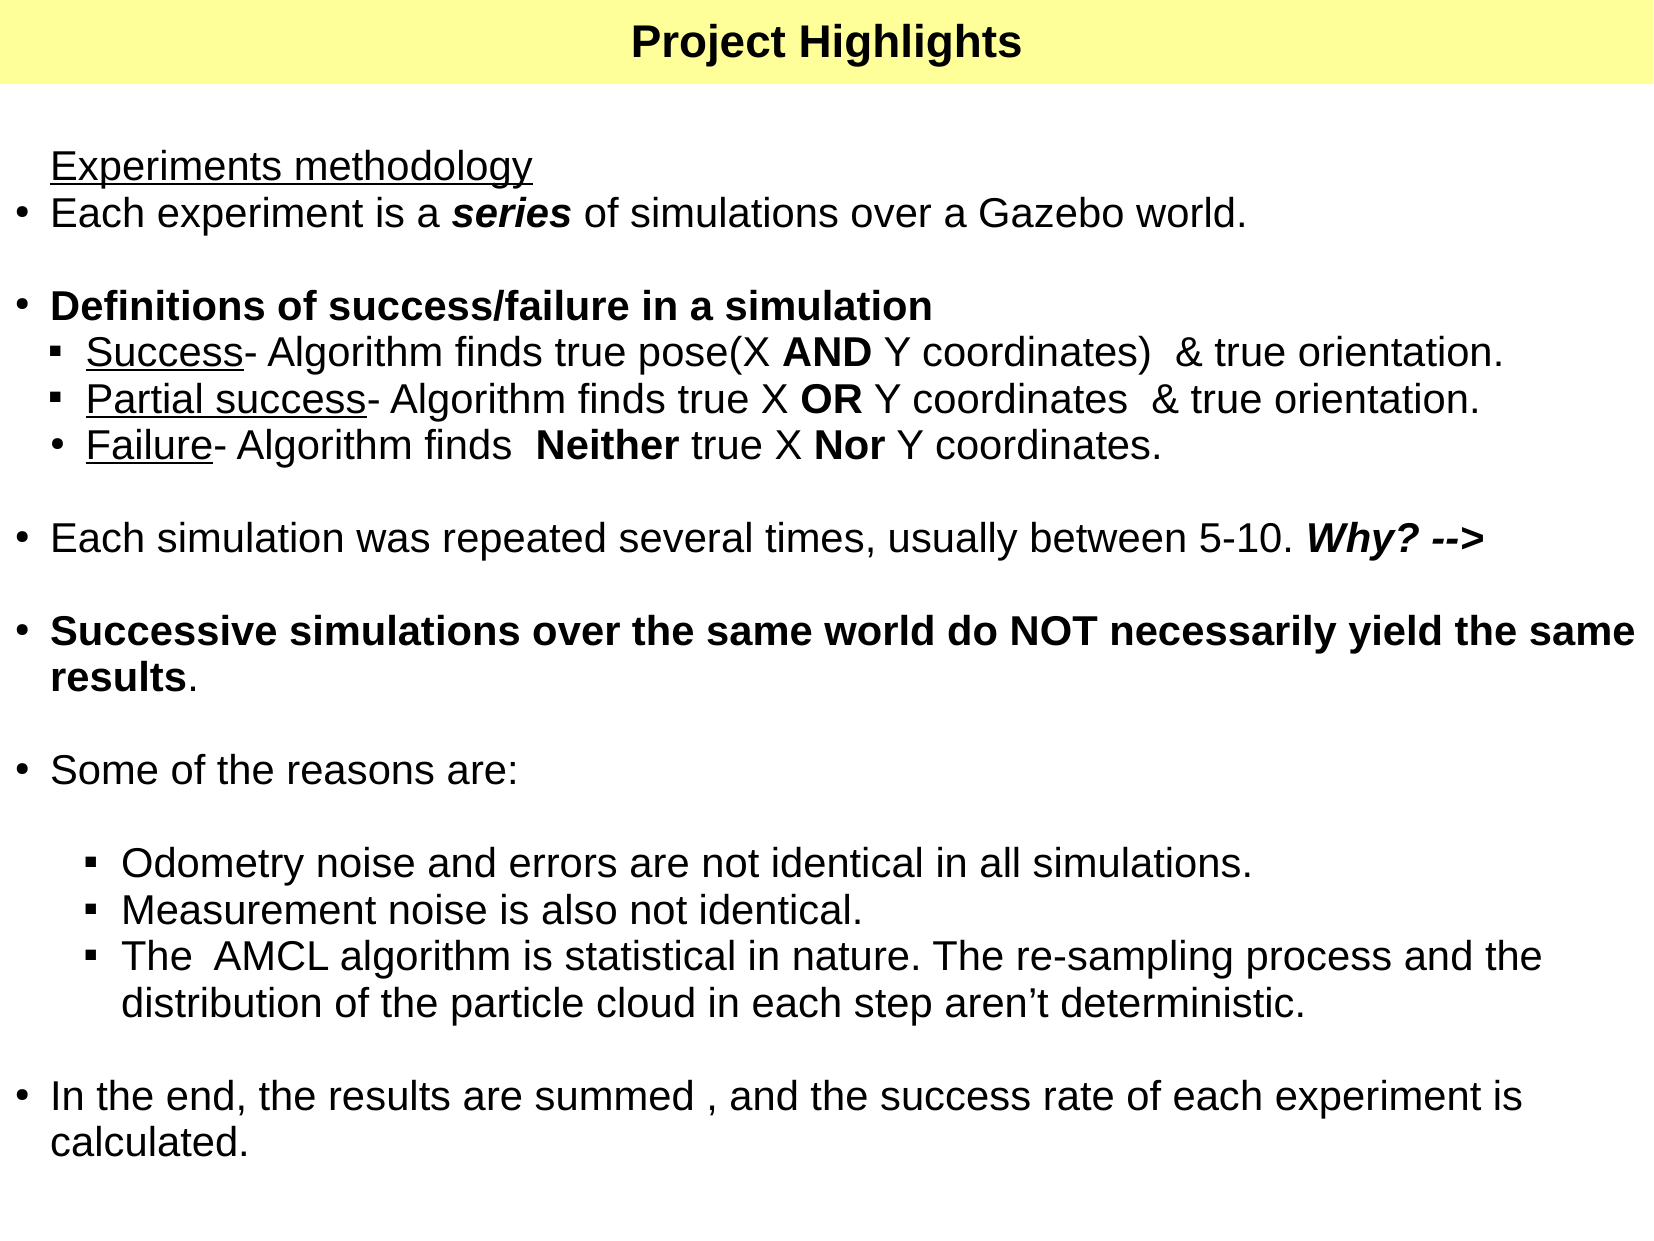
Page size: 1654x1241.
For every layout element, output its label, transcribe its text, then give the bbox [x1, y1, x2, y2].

text_box Experiments methodology Each experiment is a series of simulations over a Gazebo world. Definitions of success/failure in a simulation Success- Algorithm finds true pose(X AND Y coordinates) & true orientation. Partial success- Algorithm finds true X OR Y coordinates & true orientation. Failure- Algorithm finds Neither true X Nor Y coordinates. Each simulation was repeated several times, usually between 5-10. Why? --> Successive simulations over the same world do NOT necessarily yield the same results. Some of the reasons are: Odometry noise and errors are not identical in all simulations. Measurement noise is also not identical. The AMCL algorithm is statistical in nature. The re-sampling process and the distribution of the particle cloud in each step aren’t deterministic. In the end, the results are summed , and the success rate of each experiment is calculated. [0, 89, 1654, 1241]
title Project Highlights [0, 0, 1654, 85]
